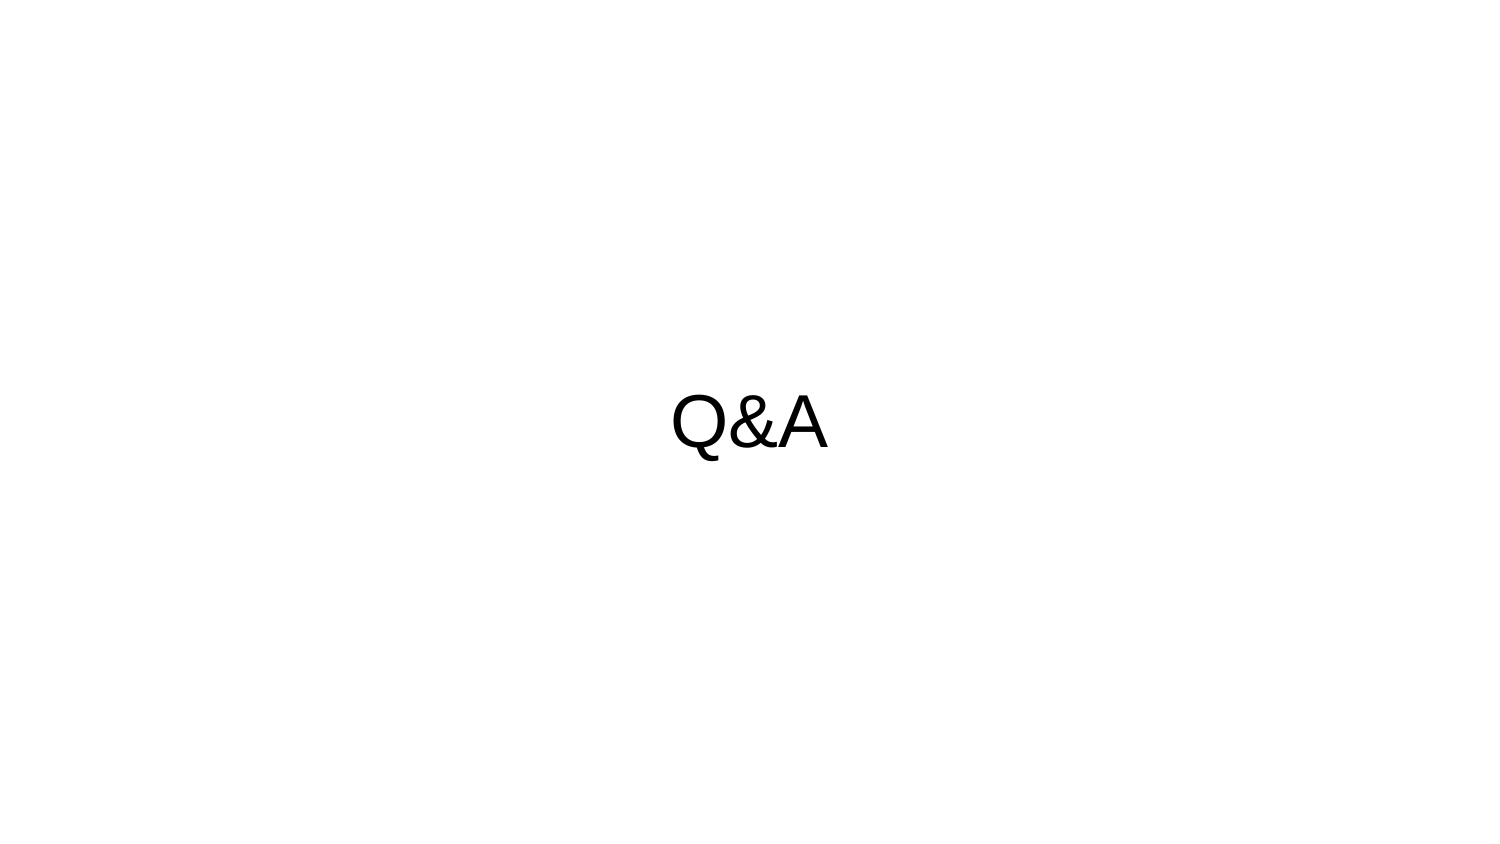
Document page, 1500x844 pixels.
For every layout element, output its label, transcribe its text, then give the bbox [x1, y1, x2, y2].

title Q&A [51, 352, 1449, 491]
